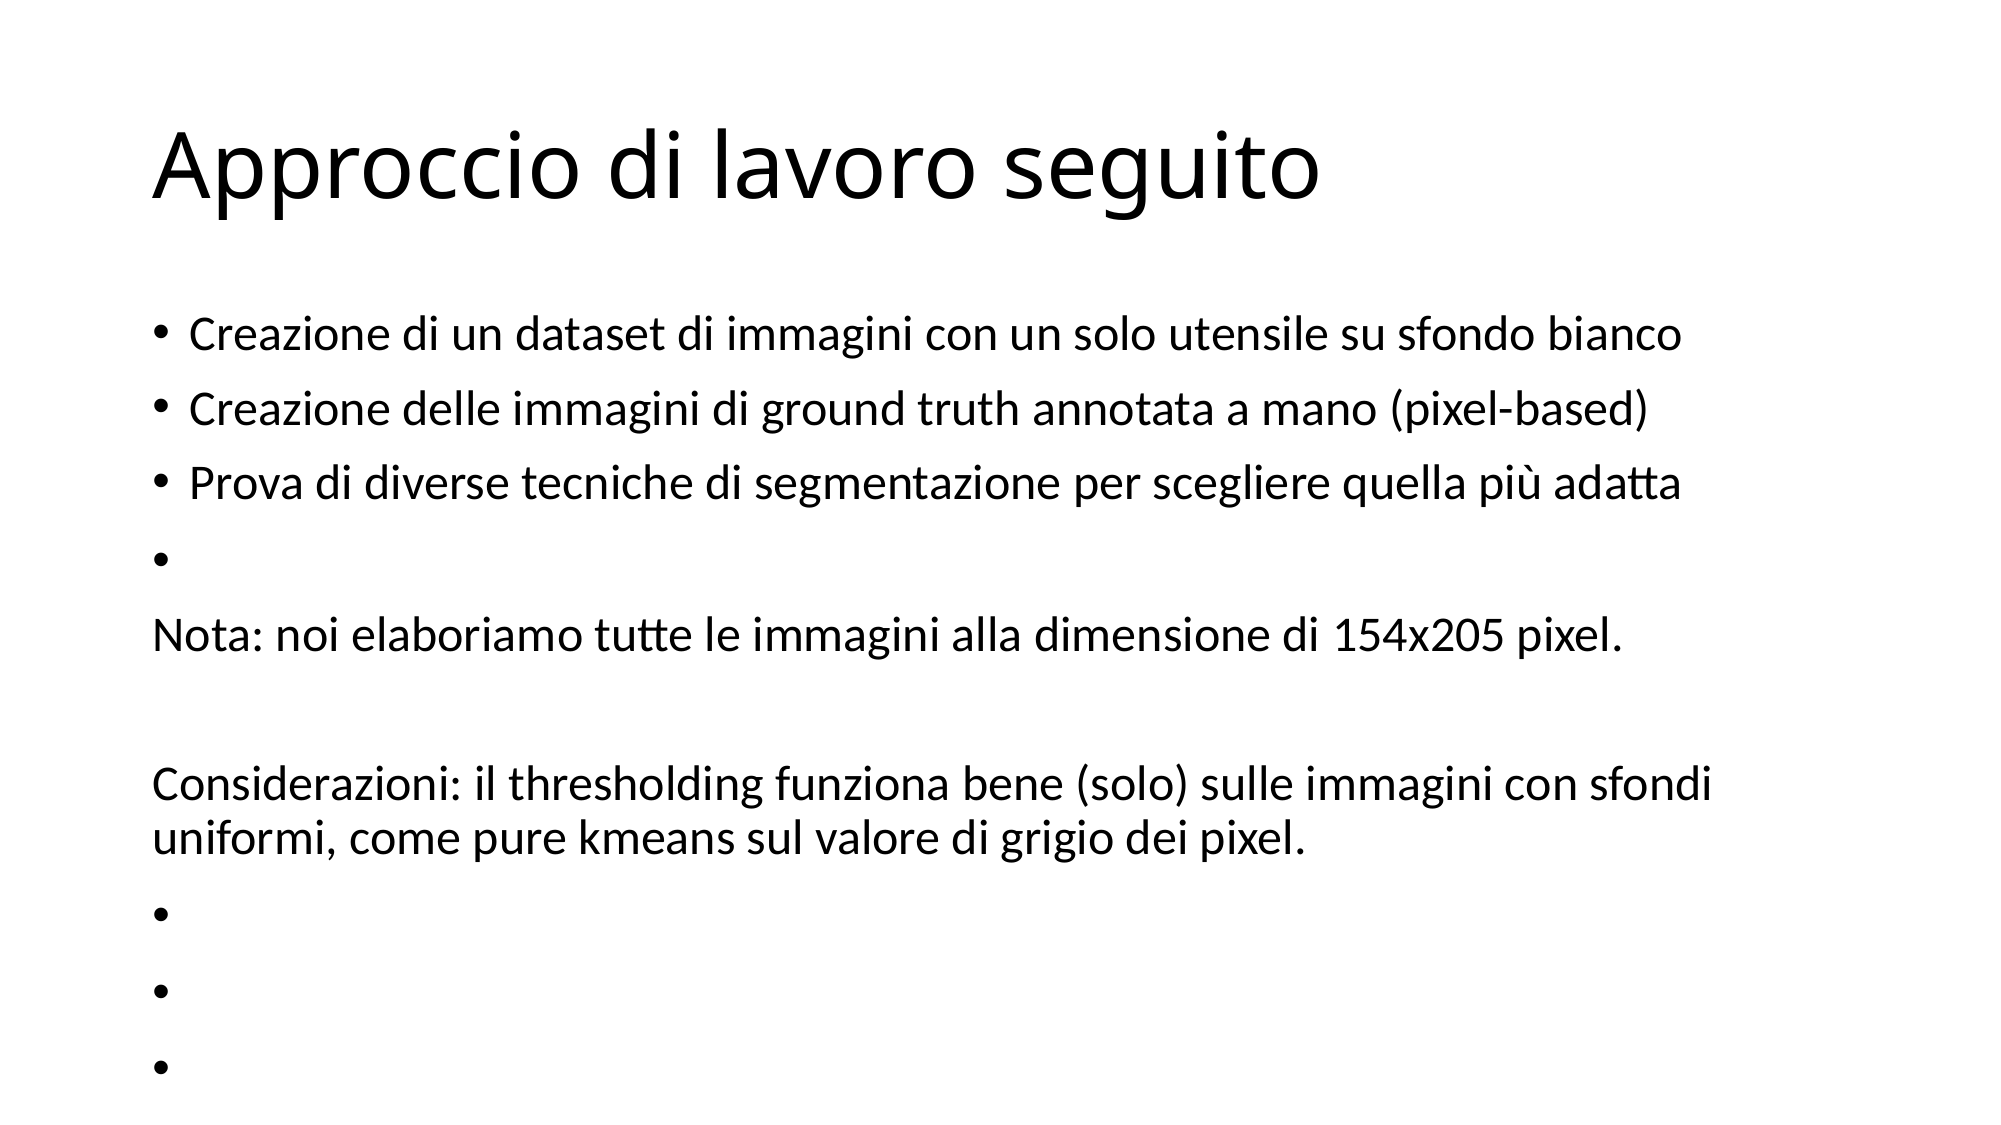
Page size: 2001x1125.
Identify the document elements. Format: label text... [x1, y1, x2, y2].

title Approccio di lavoro seguito [137, 59, 1863, 278]
list Creazione di un dataset di immagini con un solo utensile su sfondo bianco Creazione delle immagini di ground truth annotata a mano (pixel-based) Prova di diverse tecniche di segmentazione per scegliere quella più adatta Nota: noi elaboriamo tutte le immagini alla dimensione di 154x205 pixel. Considerazioni: il thresholding funziona bene (solo) sulle immagini con sfondi uniformi, come pure kmeans sul valore di grigio dei pixel. [137, 299, 1863, 1014]
